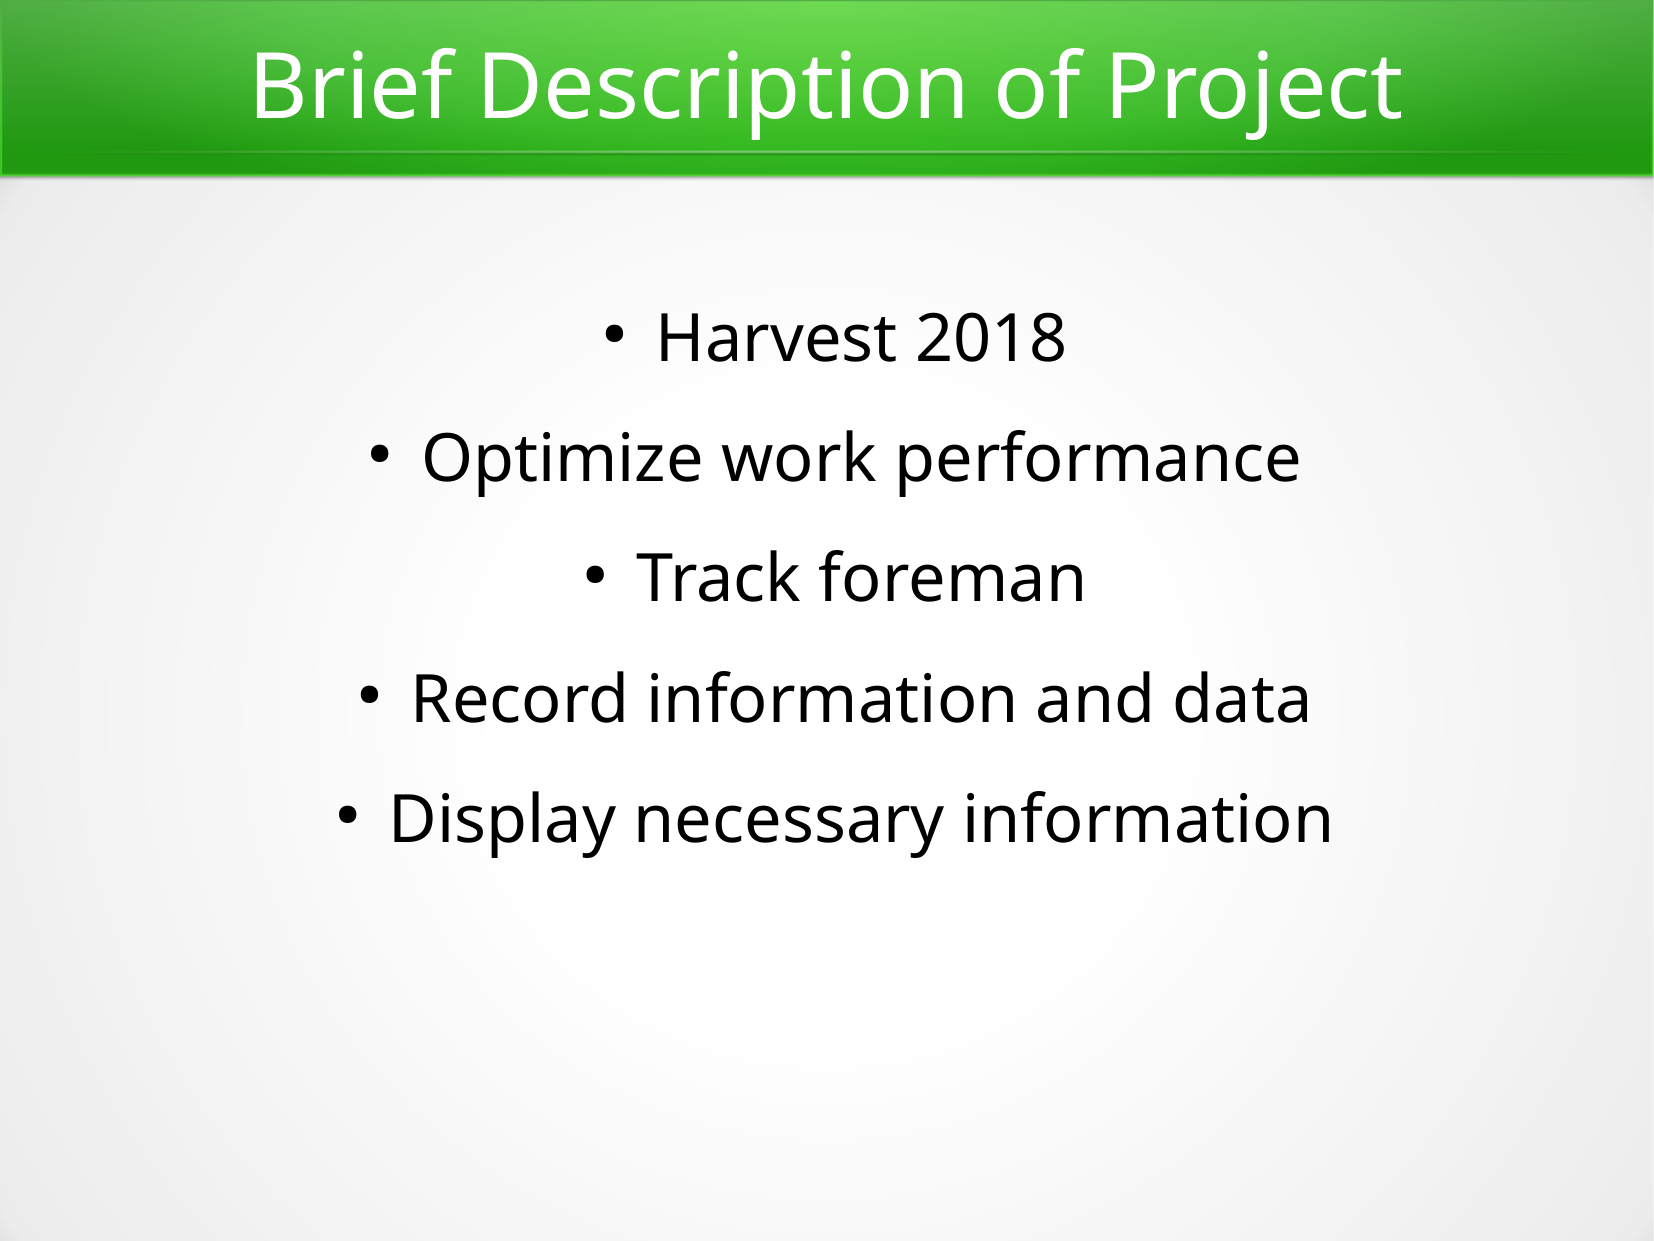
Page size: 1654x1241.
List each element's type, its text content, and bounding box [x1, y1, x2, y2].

title Brief Description of Project [82, 11, 1571, 154]
list Harvest 2018 Optimize work performance Track foreman Record information and data Display necessary information [82, 290, 1571, 1010]
picture [0, 0, 1654, 1241]
